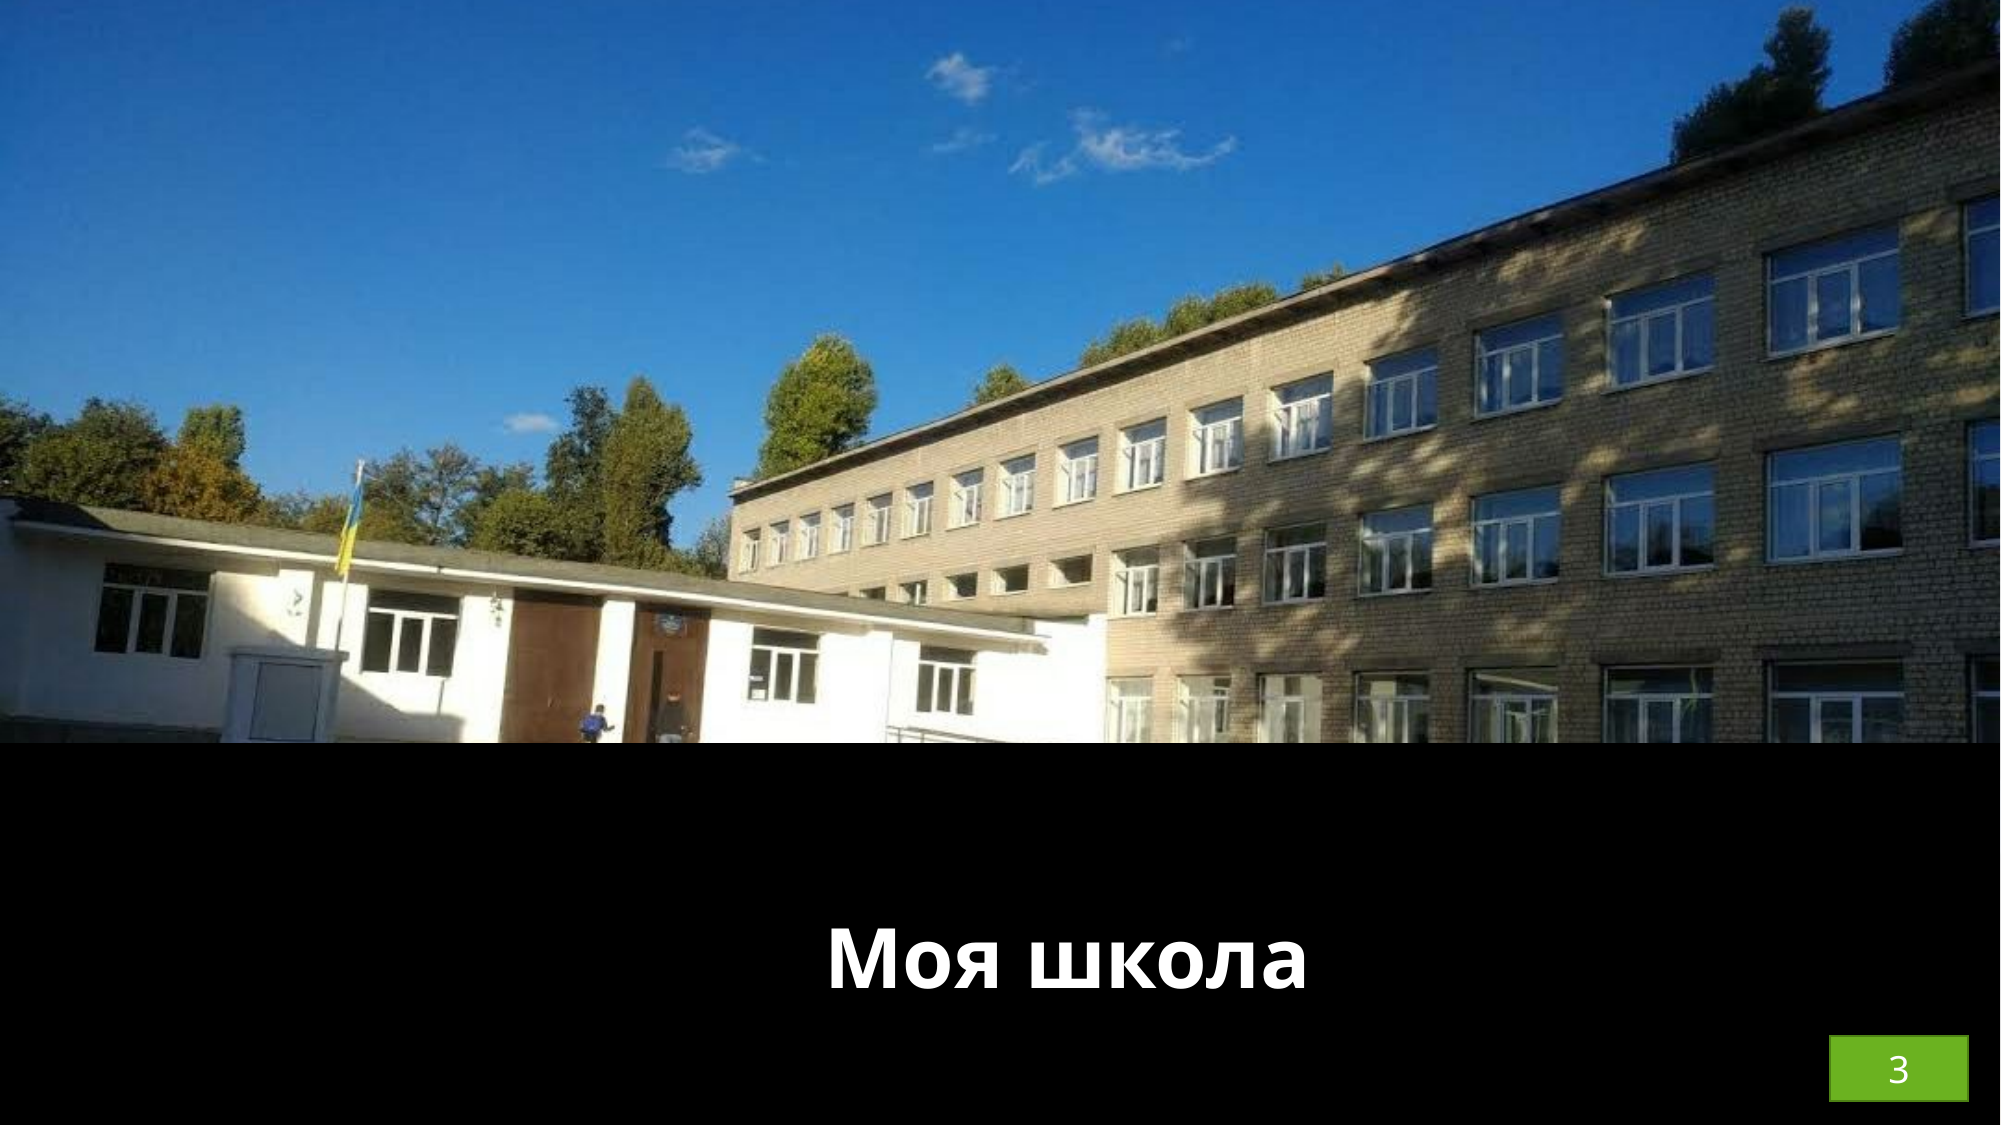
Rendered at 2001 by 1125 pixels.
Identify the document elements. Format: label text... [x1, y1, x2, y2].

picture [0, 0, 2000, 743]
title Моя школа [412, 871, 1723, 1015]
text_box 3 [1830, 1036, 1968, 1101]
text_box [0, 743, 2000, 1125]
